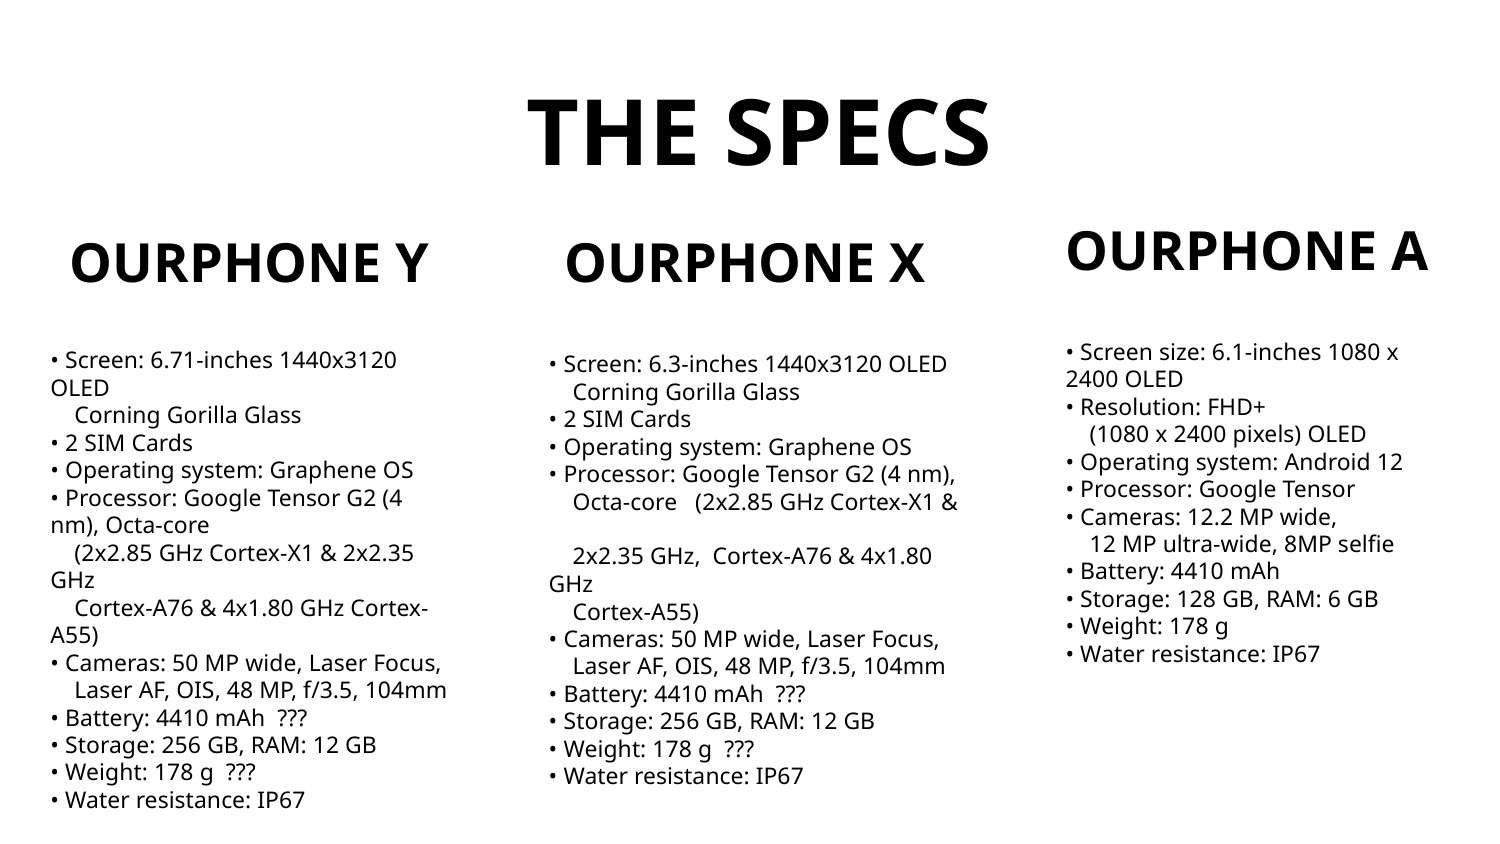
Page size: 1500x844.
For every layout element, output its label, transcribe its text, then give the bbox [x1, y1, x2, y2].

text_box THE SPECS [468, 80, 1051, 189]
text_box • Screen: 6.3-inches 1440x3120 OLED Corning Gorilla Glass • 2 SIM Cards • Operating system: Graphene OS • Processor: Google Tensor G2 (4 nm), Octa-core (2x2.85 GHz Cortex-X1 & 2x2.35 GHz, Cortex-A76 & 4x1.80 GHz Cortex-A55) • Cameras: 50 MP wide, Laser Focus, Laser AF, OIS, 48 MP, f/3.5, 104mm • Battery: 4410 mAh ??? • Storage: 256 GB, RAM: 12 GB • Weight: 178 g ??? • Water resistance: IP67 [533, 334, 978, 811]
text_box OURPHONE Y [54, 226, 469, 335]
text_box • Screen size: 6.1-inches 1080 x 2400 OLED • Resolution: FHD+ (1080 x 2400 pixels) OLED • Operating system: Android 12 • Processor: Google Tensor • Cameras: 12.2 MP wide, 12 MP ultra-wide, 8MP selfie • Battery: 4410 mAh • Storage: 128 GB, RAM: 6 GB • Weight: 178 g • Water resistance: IP67 [1050, 323, 1473, 798]
text_box OURPHONE X [549, 226, 963, 334]
text_box • Screen: 6.71-inches 1440x3120 OLED Corning Gorilla Glass • 2 SIM Cards • Operating system: Graphene OS • Processor: Google Tensor G2 (4 nm), Octa-core (2x2.85 GHz Cortex-X1 & 2x2.35 GHz Cortex-A76 & 4x1.80 GHz Cortex-A55) • Cameras: 50 MP wide, Laser Focus, Laser AF, OIS, 48 MP, f/3.5, 104mm • Battery: 4410 mAh ??? • Storage: 256 GB, RAM: 12 GB • Weight: 178 g ??? • Water resistance: IP67 [35, 331, 471, 807]
text_box OURPHONE A [1050, 214, 1500, 323]
